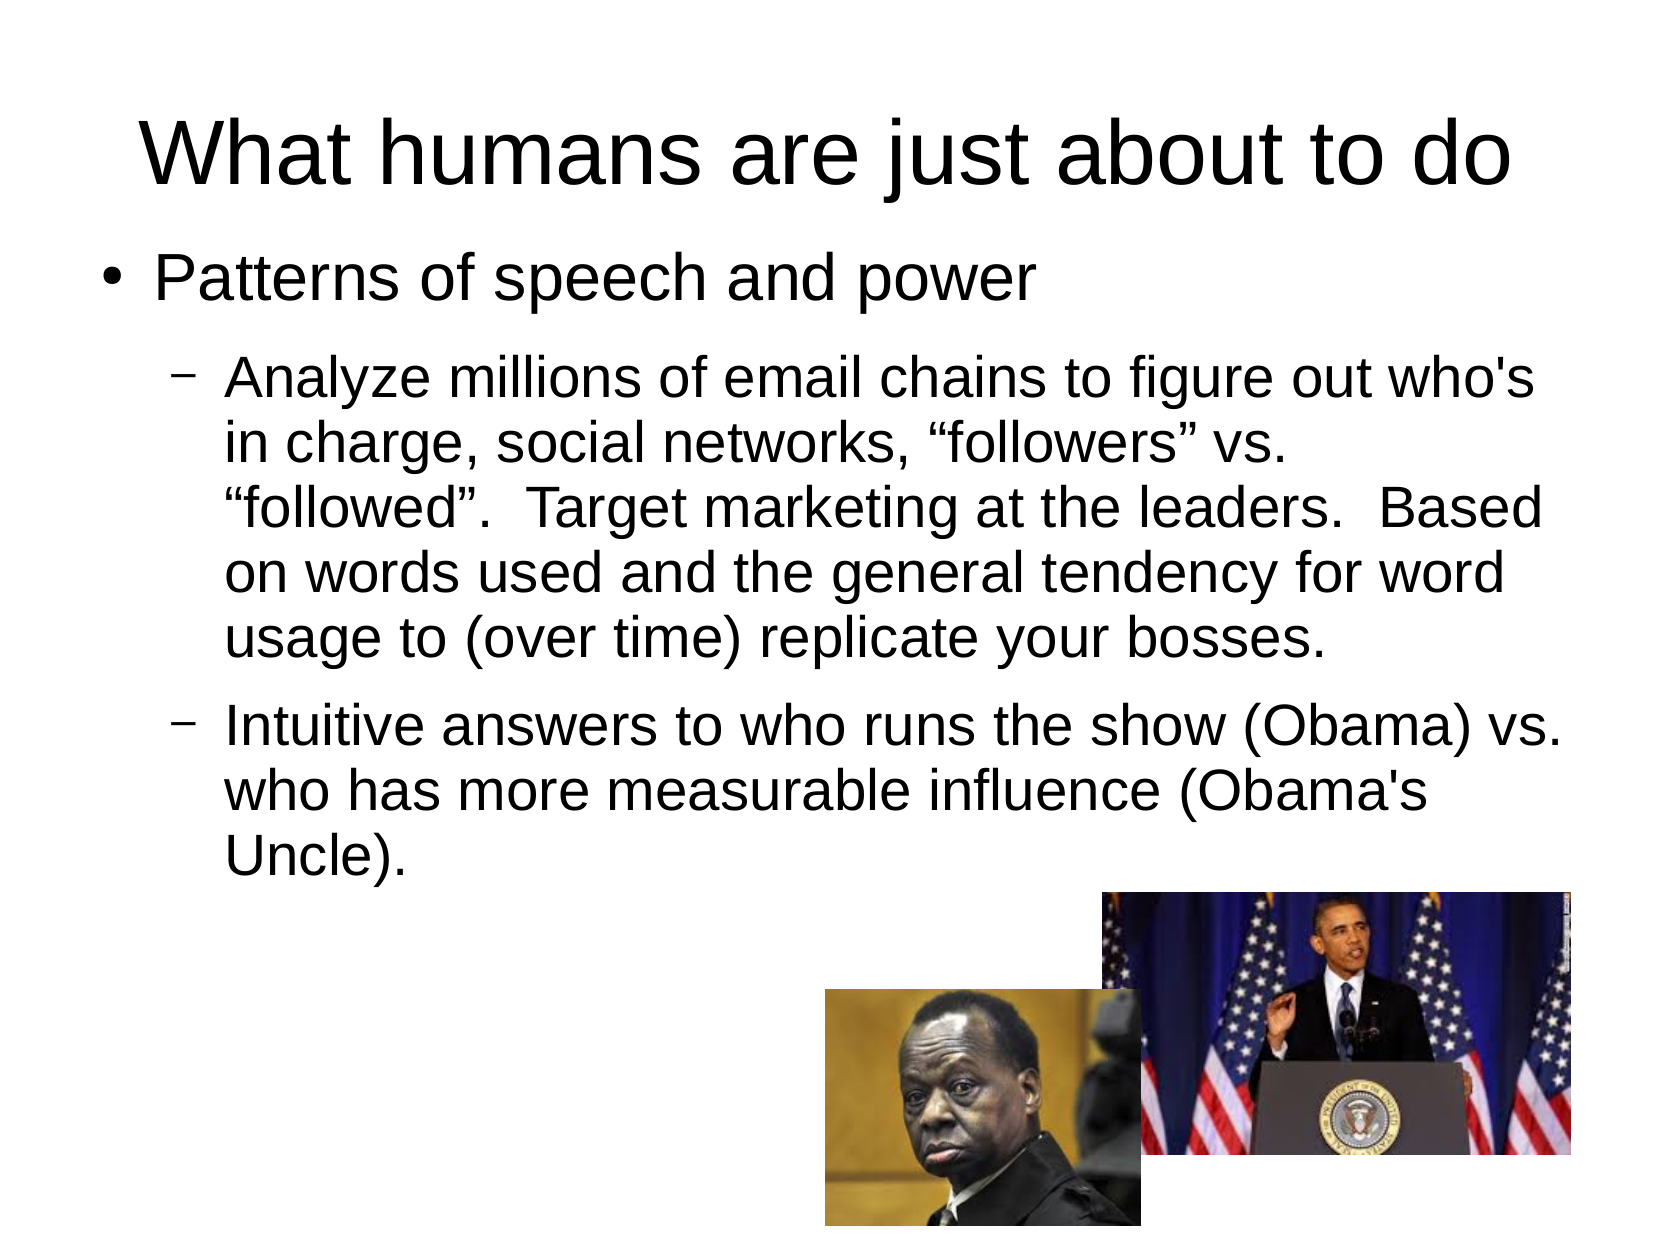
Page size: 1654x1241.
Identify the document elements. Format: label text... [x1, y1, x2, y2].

list Patterns of speech and power Analyze millions of email chains to figure out who's in charge, social networks, “followers” vs. “followed”. Target marketing at the leaders. Based on words used and the general tendency for word usage to (over time) replicate your bosses. Intuitive answers to who runs the show (Obama) vs. who has more measurable influence (Obama's Uncle). [82, 240, 1571, 960]
title What humans are just about to do [82, 49, 1571, 240]
picture [825, 892, 1571, 1226]
